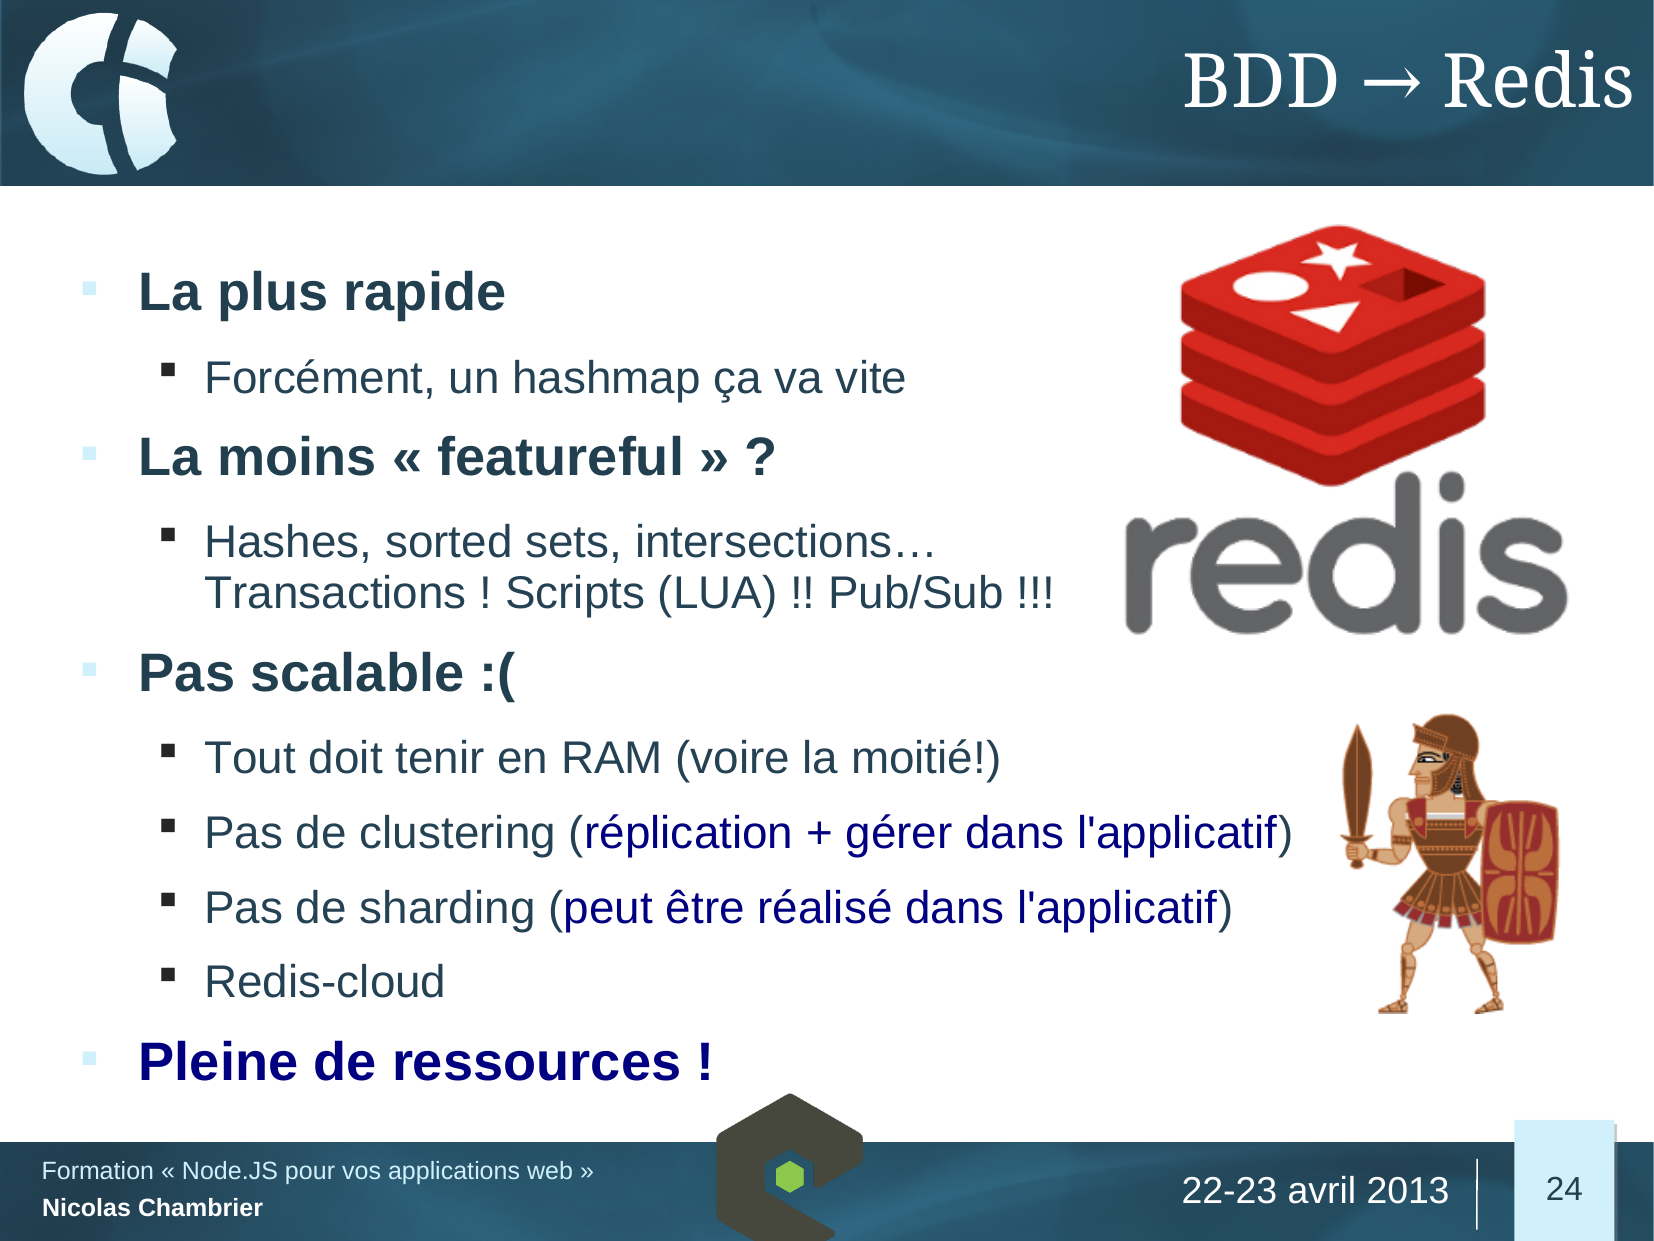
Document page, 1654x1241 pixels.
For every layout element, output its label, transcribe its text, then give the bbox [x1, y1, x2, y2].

picture [716, 1108, 863, 1241]
list La plus rapide Forcément, un hashmap ça va vite La moins « featureful » ? Hashes, sorted sets, intersections… Transactions ! Scripts (LUA) !! Pub/Sub !!! Pas scalable :( Tout doit tenir en RAM (voire la moitié!) Pas de clustering (réplication + gérer dans l'applicatif) Pas de sharding (peut être réalisé dans l'applicatif) Redis-cloud Pleine de ressources ! [82, 257, 1570, 1108]
picture [0, 0, 221, 187]
picture [1062, 188, 1630, 668]
picture [1322, 708, 1573, 1014]
title BDD → Redis [226, 32, 1654, 133]
